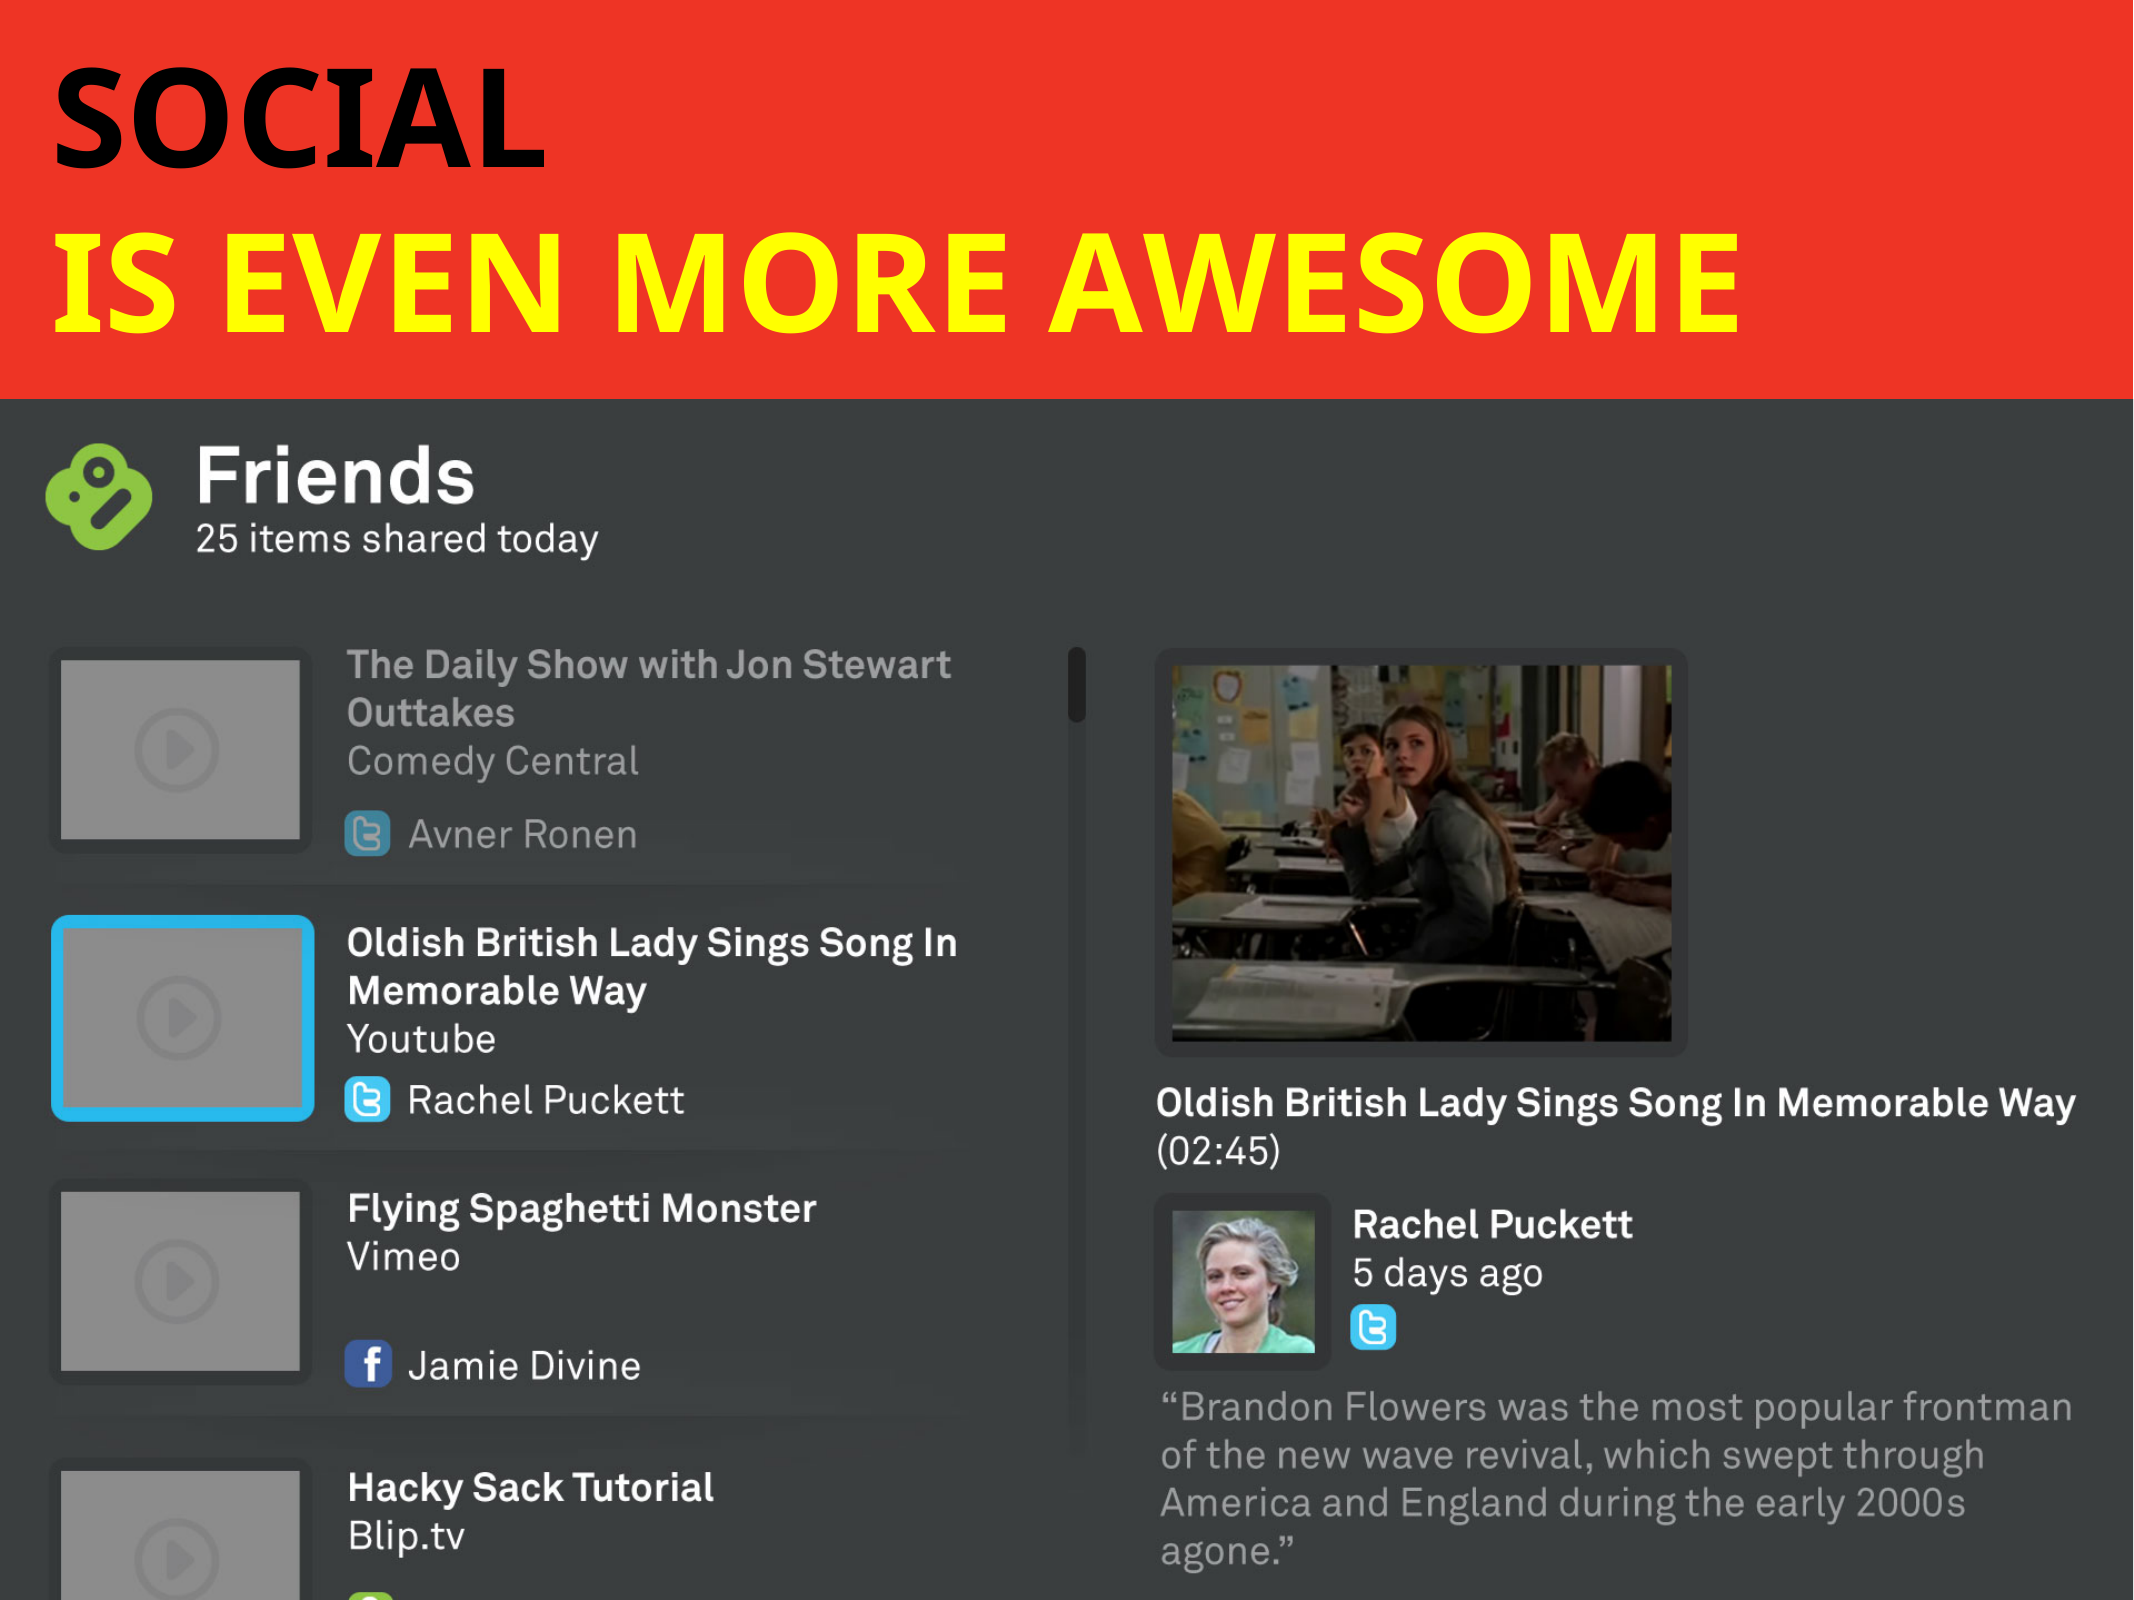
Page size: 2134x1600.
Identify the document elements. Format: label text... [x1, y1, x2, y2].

picture [0, 399, 2134, 1600]
text_box SOCIAL IS EVEN MORE AWESOME [41, 29, 2055, 399]
